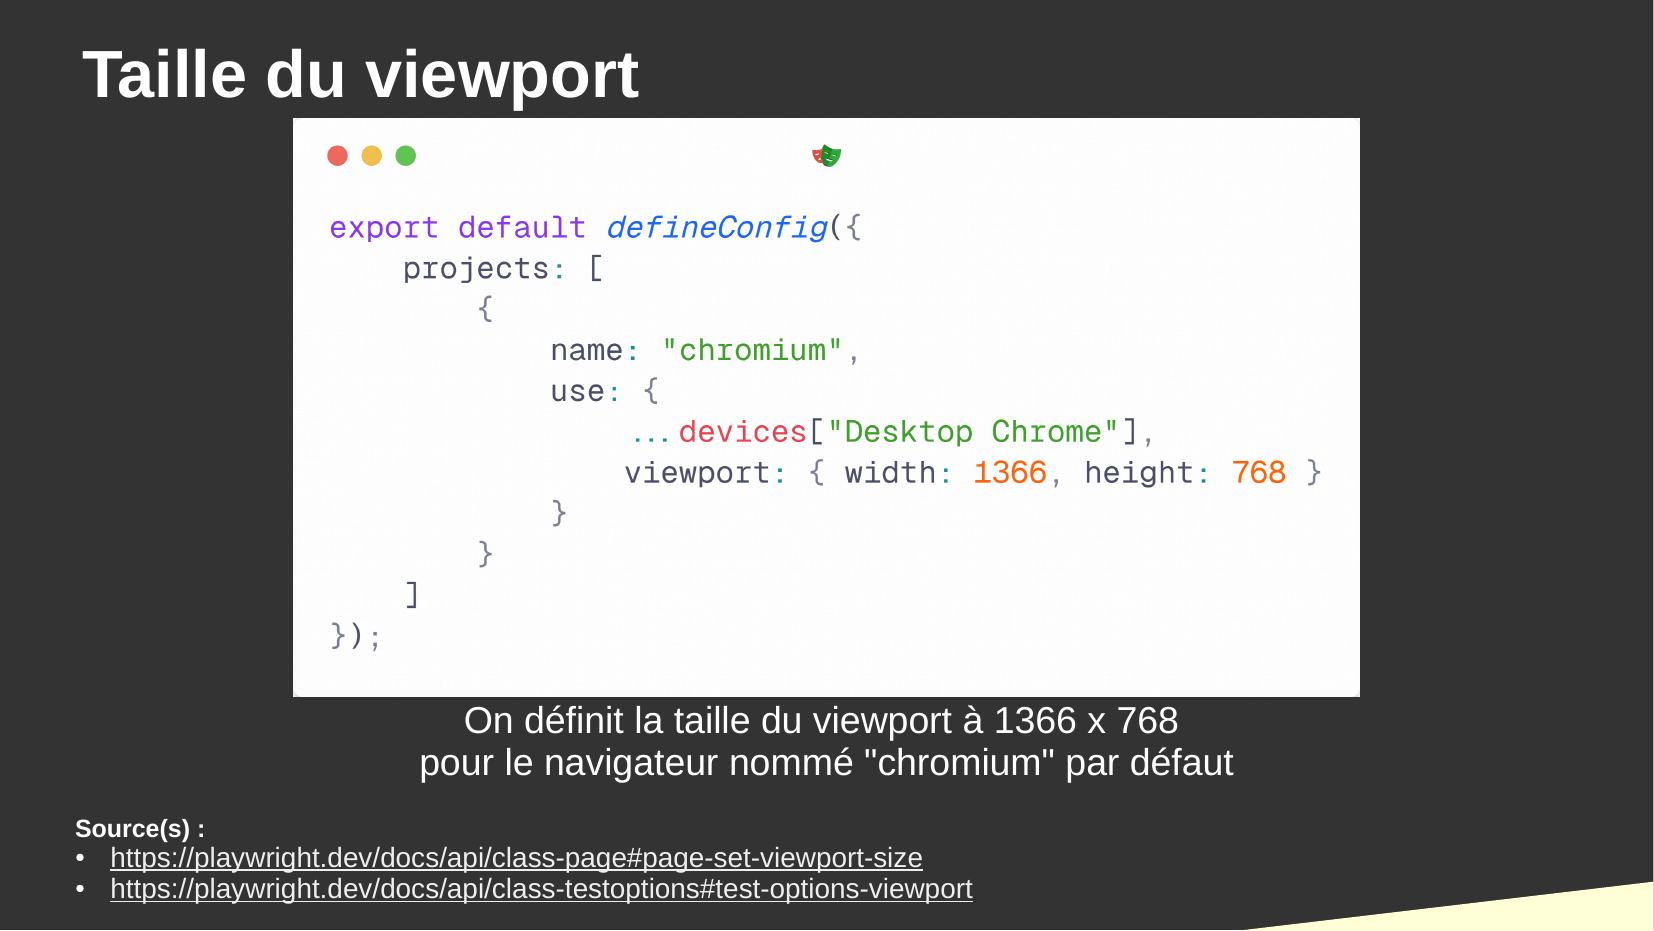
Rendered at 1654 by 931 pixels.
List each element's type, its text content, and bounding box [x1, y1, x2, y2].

text_box On définit la taille du viewport à 1366 x 768 pour le navigateur nommé "chromium" par défaut [0, 692, 1654, 792]
title Taille du viewport [82, 37, 1571, 112]
text_box [1235, 881, 1654, 931]
text_box Source(s) : https://playwright.dev/docs/api/class-page#page-set-viewport-size https://playwright.dev/docs/api/class-testoptions#test-options-viewport [60, 807, 1546, 913]
picture [293, 118, 1360, 697]
